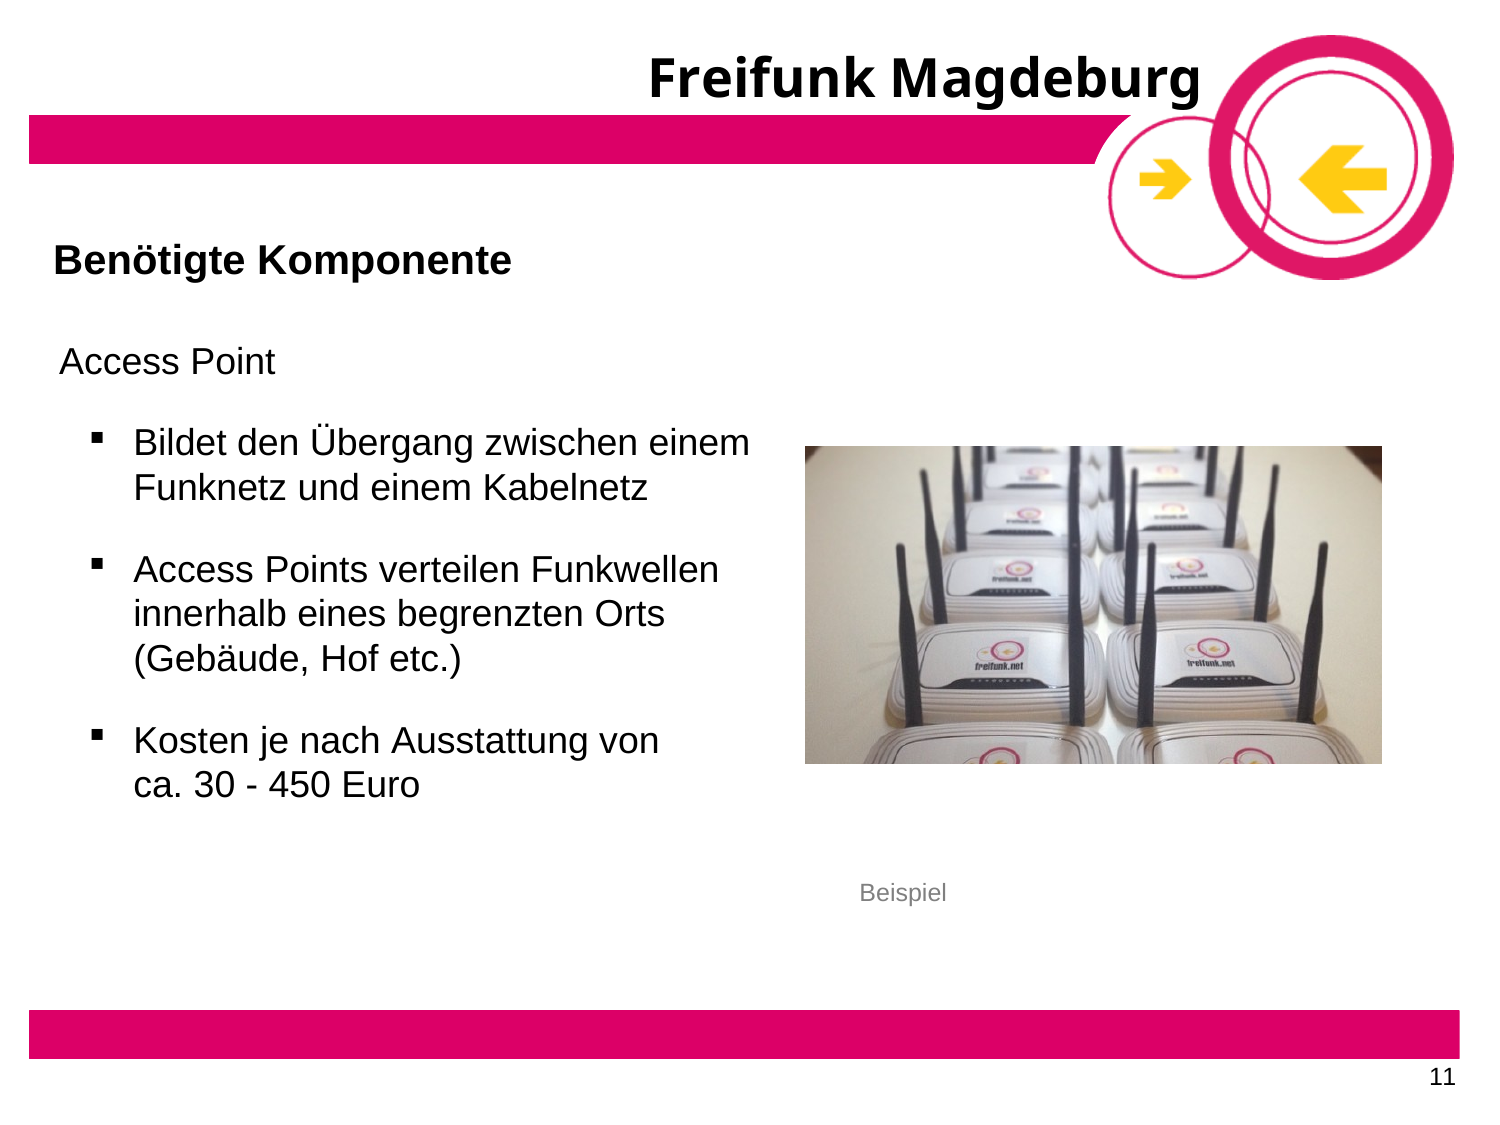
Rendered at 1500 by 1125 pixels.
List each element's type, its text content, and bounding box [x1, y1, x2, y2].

picture [805, 446, 1382, 764]
text_box Beispiel [844, 869, 1058, 988]
text_box Benötigte Komponente [53, 233, 1046, 313]
picture [1107, 35, 1454, 280]
text_box Access Point Bildet den Übergang zwischen einem Funknetz und einem Kabelnetz Access Points verteilen Funkwellen innerhalb eines begrenzten Orts (Gebäude, Hof etc.) Kosten je nach Ausstattung von ca. 30 - 450 Euro [59, 337, 793, 976]
